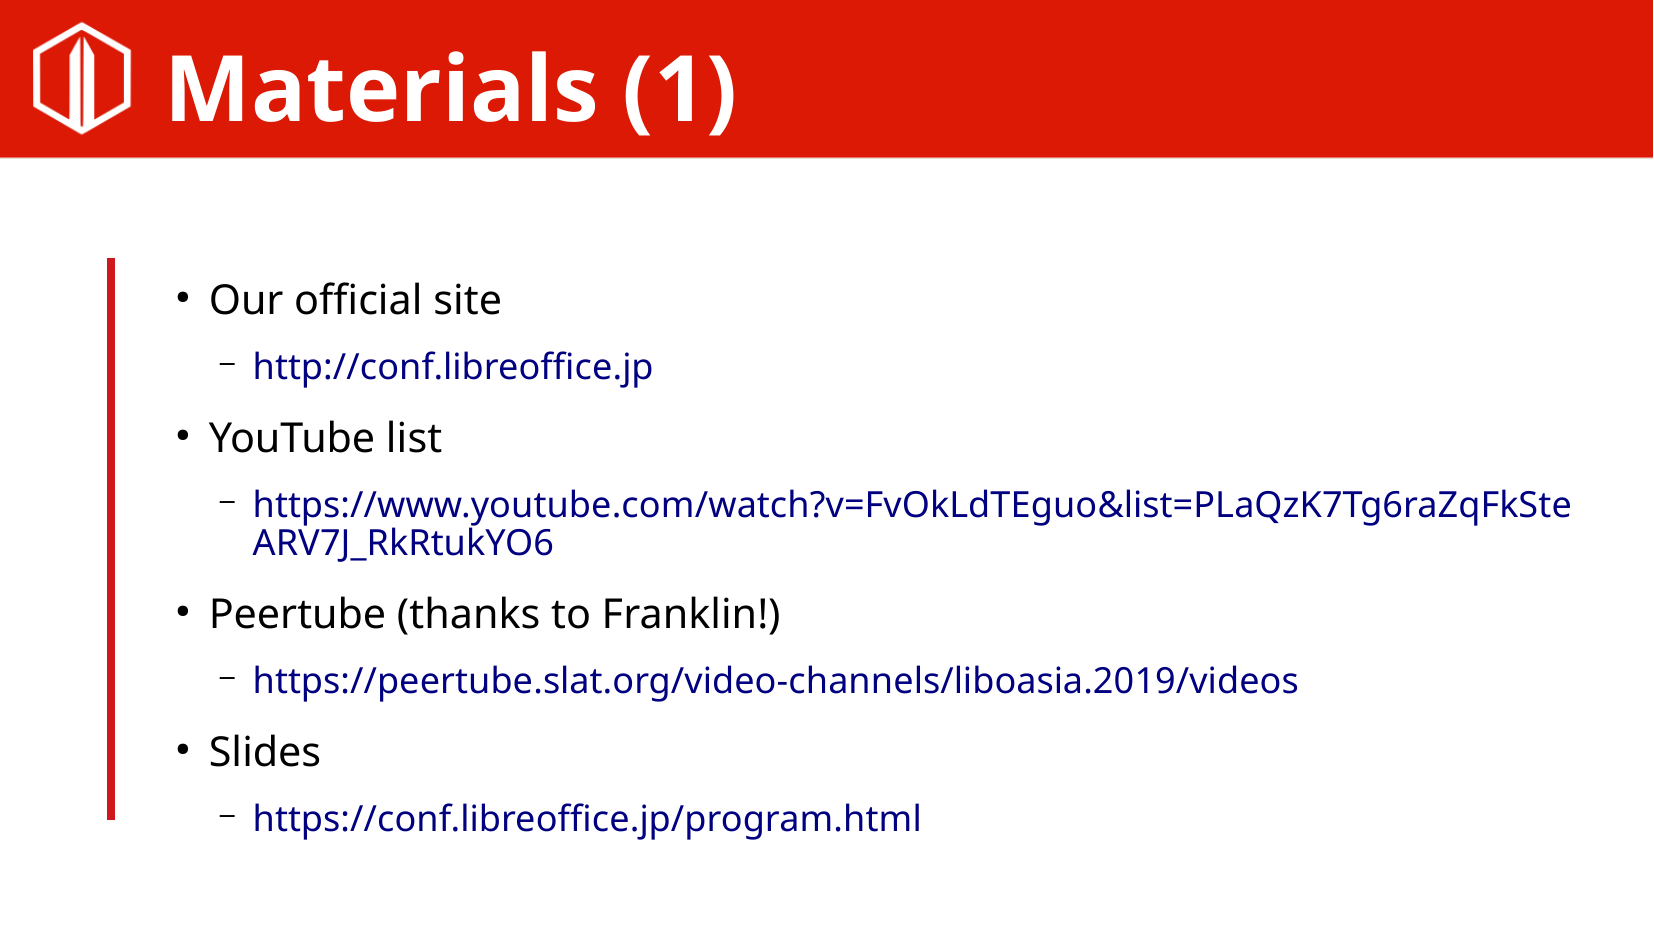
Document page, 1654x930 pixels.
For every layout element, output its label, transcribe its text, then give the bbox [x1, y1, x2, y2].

title Materials (1) [164, 30, 1571, 142]
list Our official site http://conf.libreoffice.jp YouTube list https://www.youtube.com/watch?v=FvOkLdTEguo&list=PLaQzK7Tg6raZqFkSteARV7J_RkRtukYO6 Peertube (thanks to Franklin!) https://peertube.slat.org/video-channels/liboasia.2019/videos Slides https://conf.libreoffice.jp/program.html [164, 270, 1571, 810]
picture [0, 0, 1653, 930]
